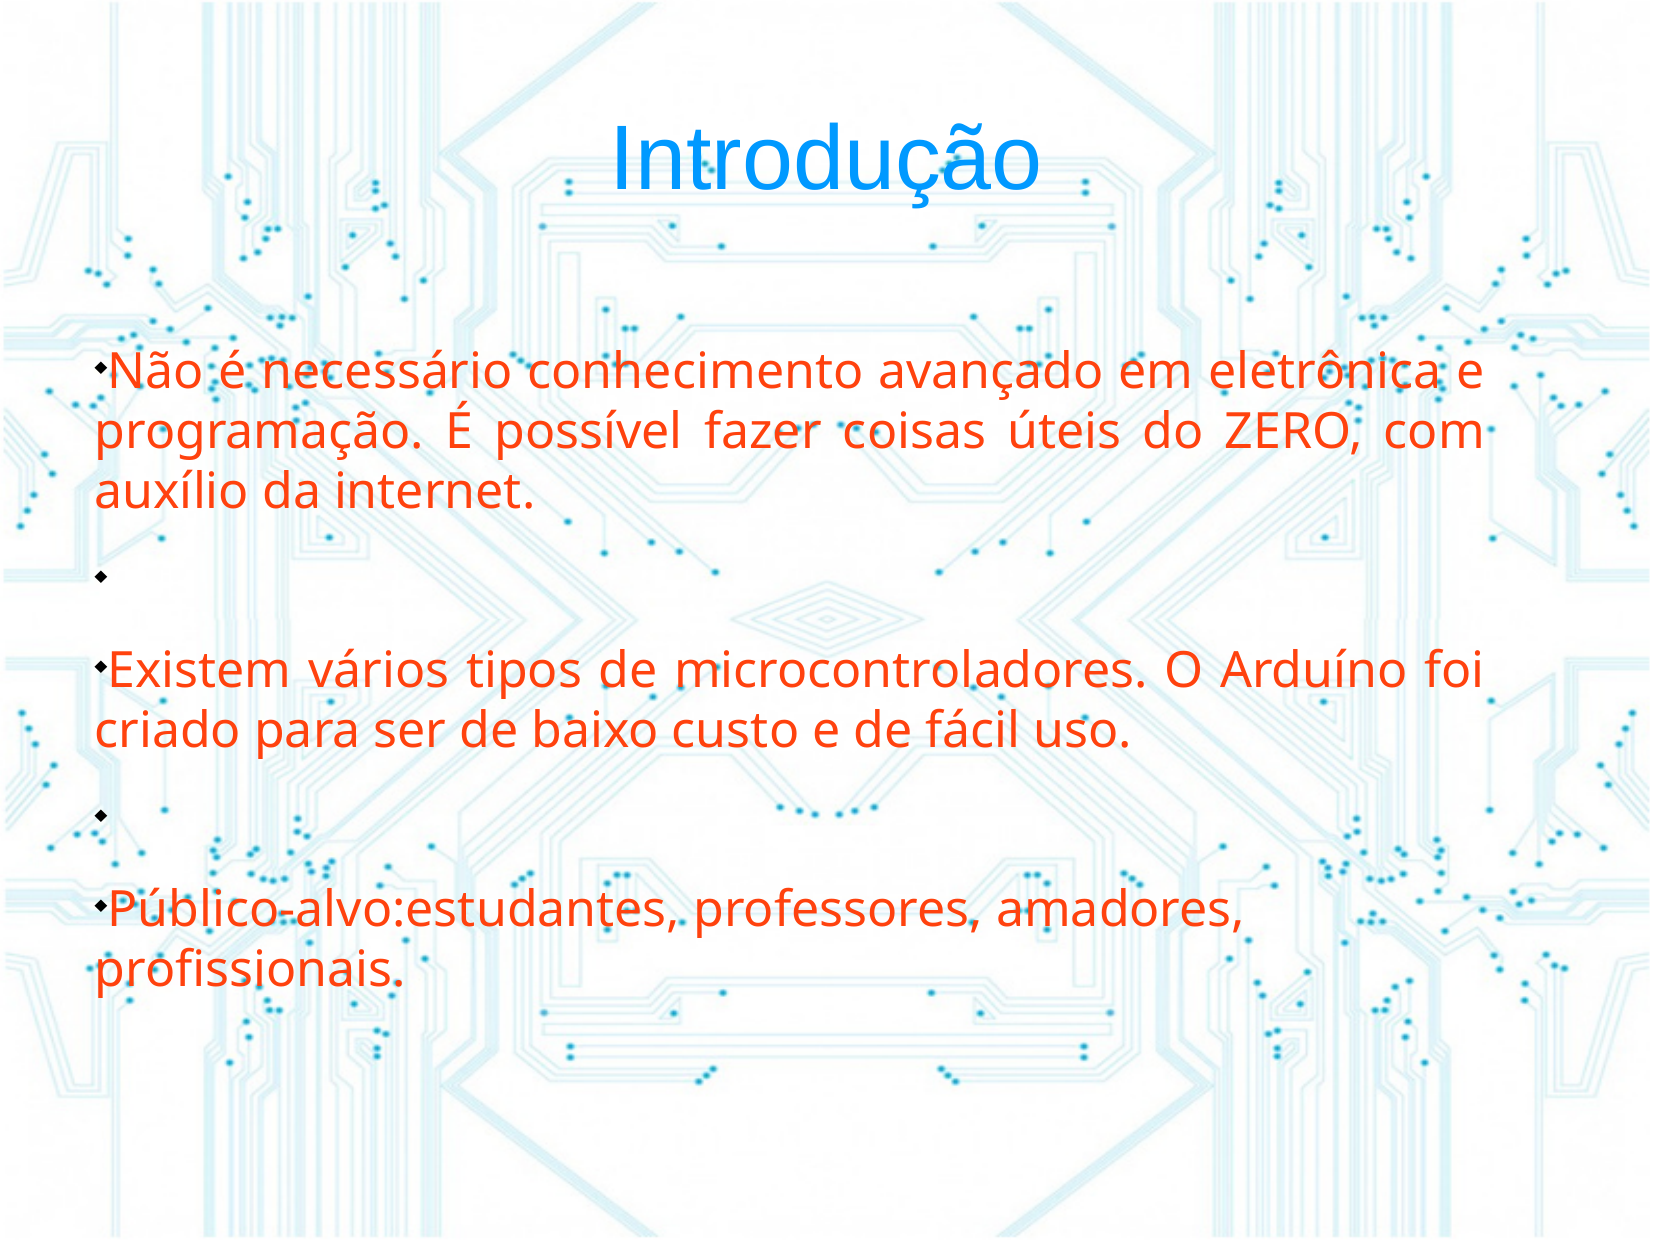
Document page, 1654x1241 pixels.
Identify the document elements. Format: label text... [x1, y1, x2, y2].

subtitle Não é necessário conhecimento avançado em eletrônica e programação. É possível fazer coisas úteis do ZERO, com auxílio da internet. Existem vários tipos de microcontroladores. O Arduíno foi criado para ser de baixo custo e de fácil uso. Público-alvo:estudantes, professores, amadores, profissionais. [94, 308, 1550, 1028]
title Introdução [82, 49, 1571, 257]
